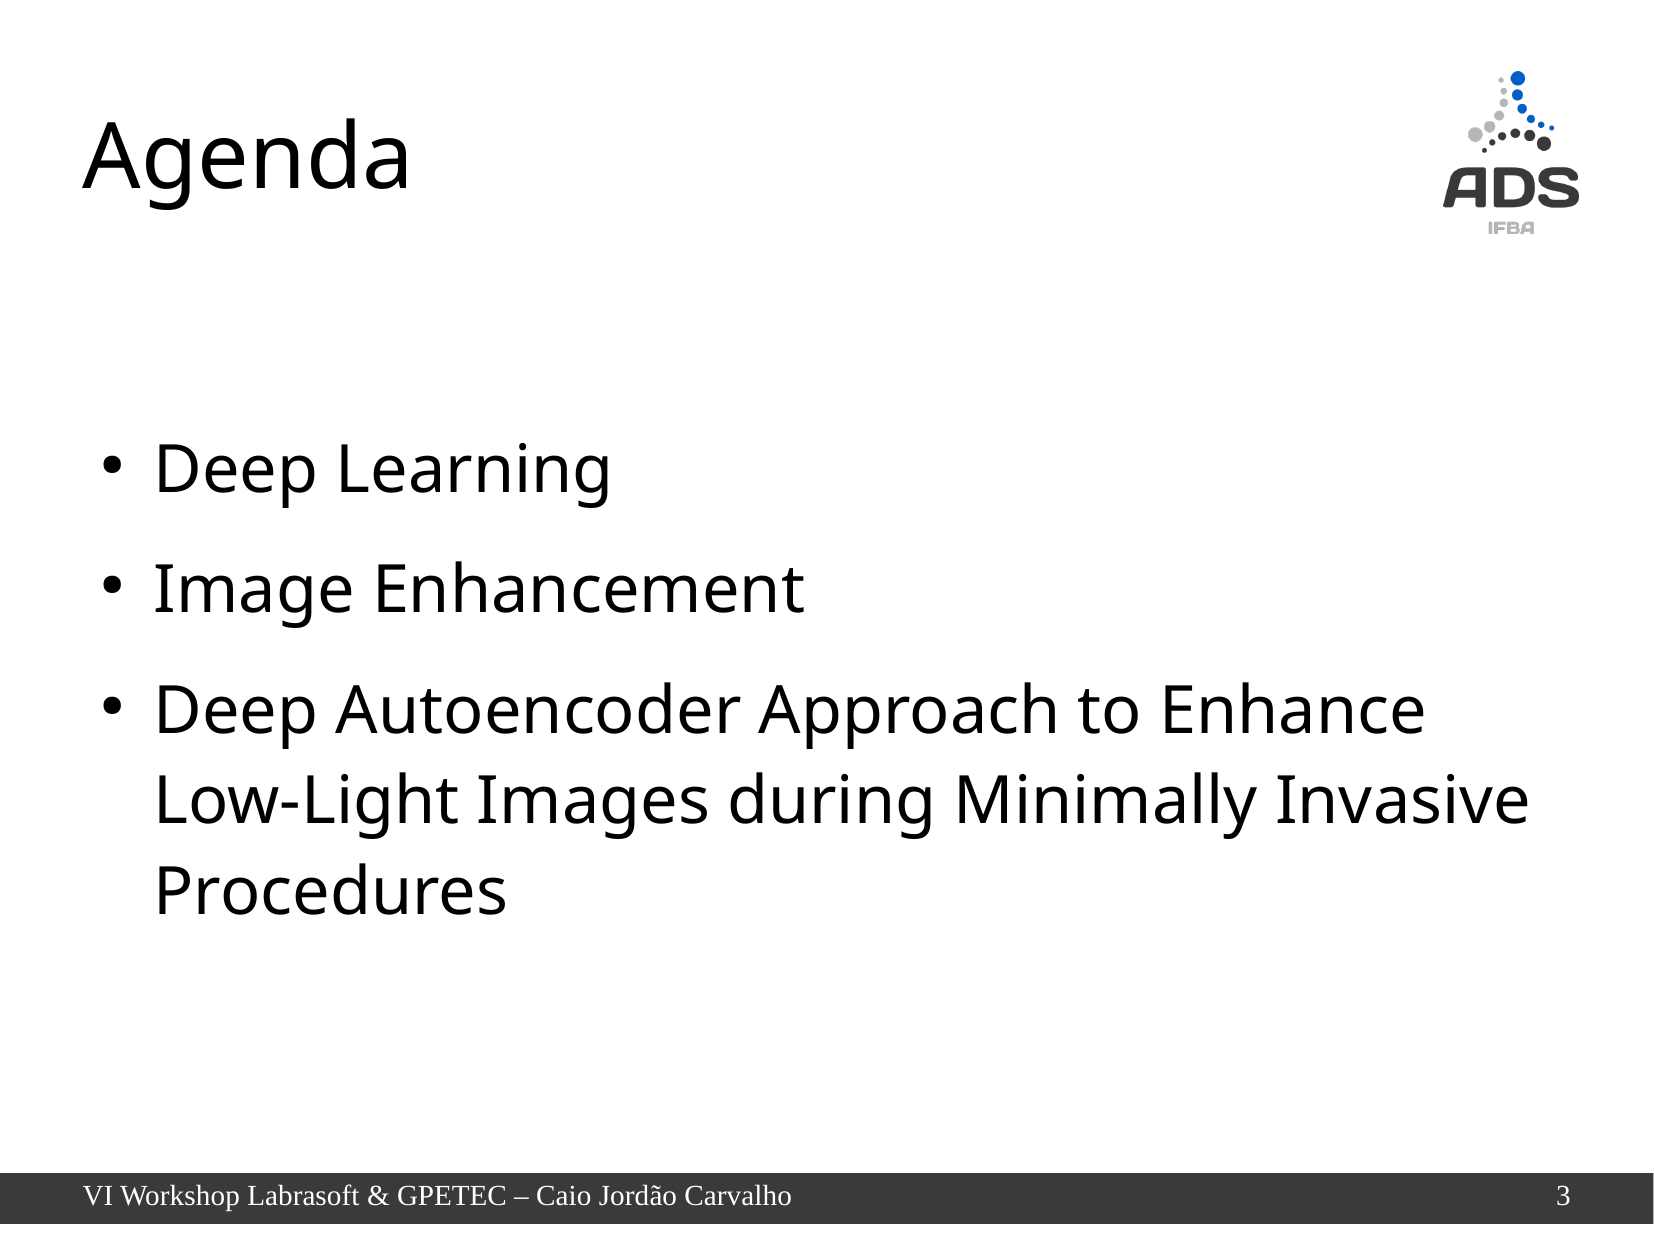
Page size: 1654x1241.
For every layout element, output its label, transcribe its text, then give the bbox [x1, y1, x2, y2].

list Deep Learning Image Enhancement Deep Autoencoder Approach to Enhance Low-Light Images during Minimally Invasive Procedures [82, 290, 1571, 1066]
title Agenda [82, 49, 1426, 257]
picture [1443, 71, 1579, 234]
